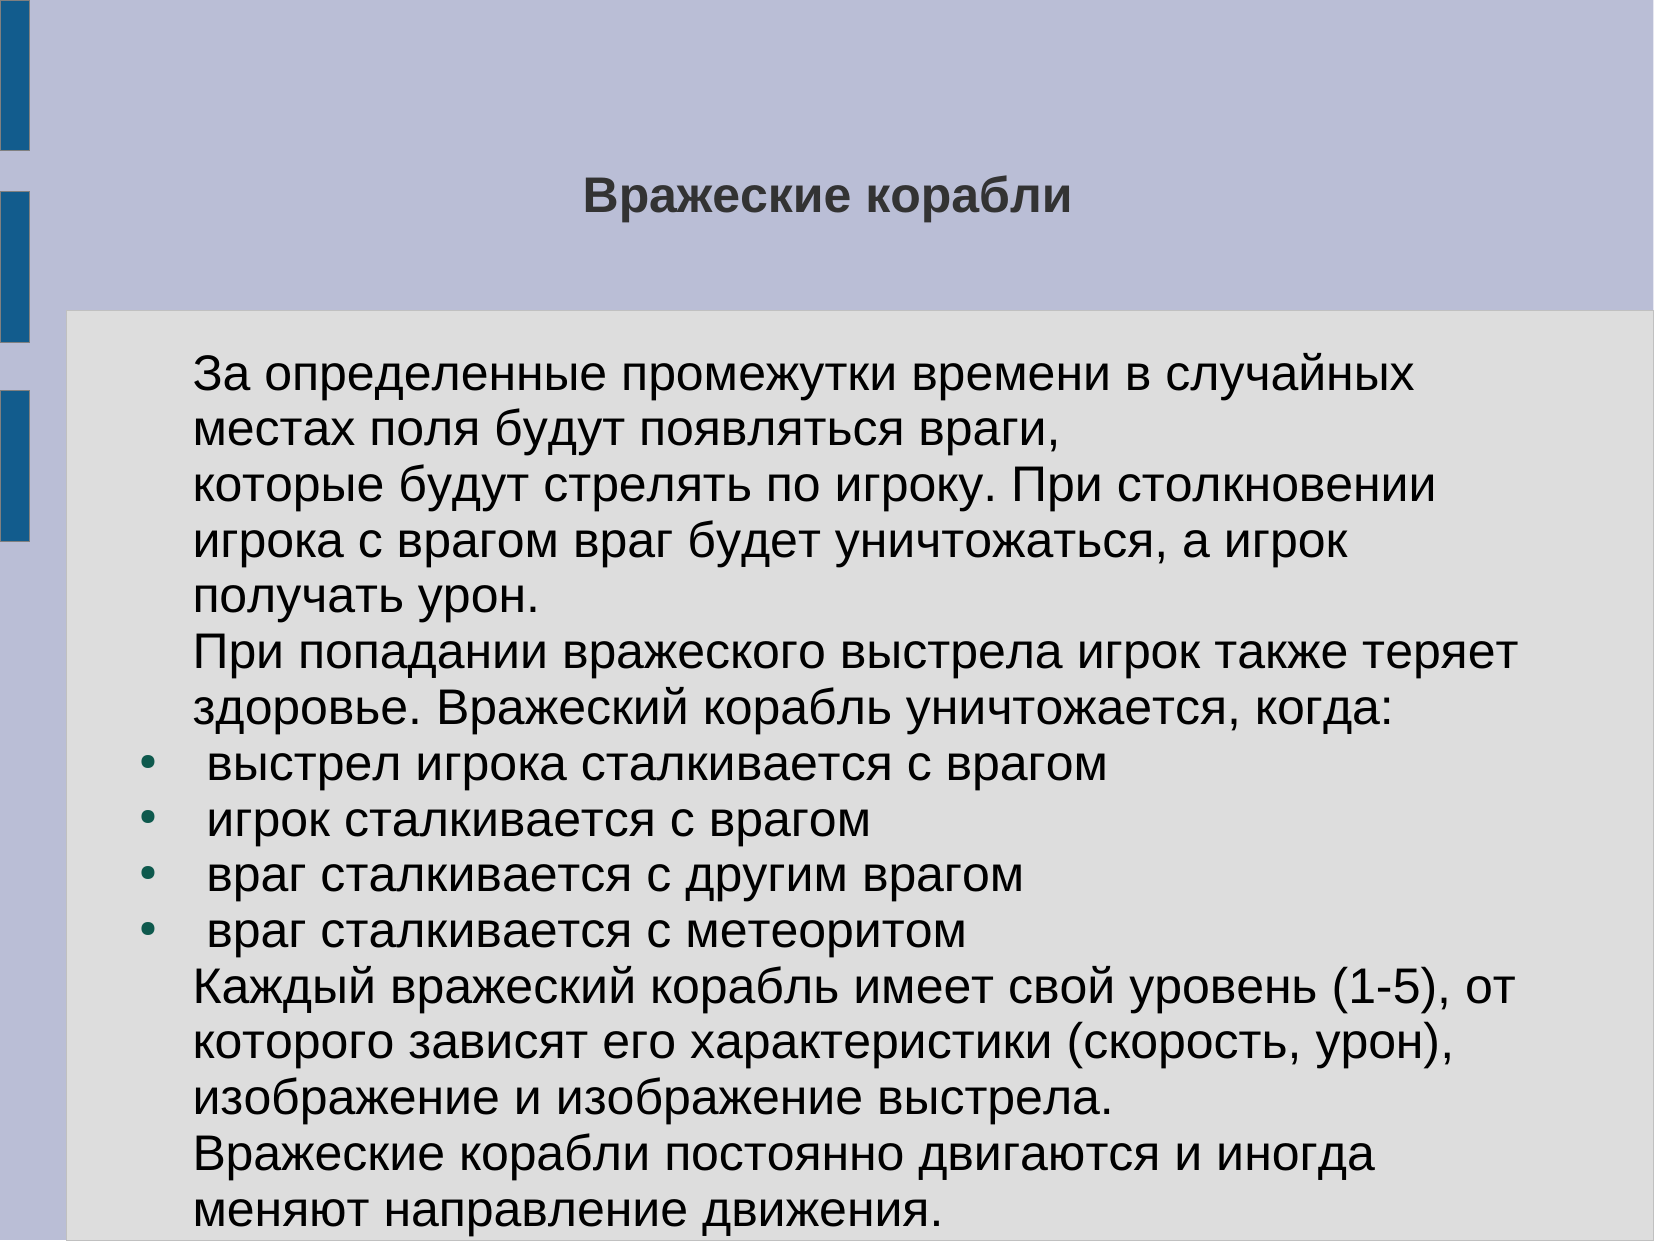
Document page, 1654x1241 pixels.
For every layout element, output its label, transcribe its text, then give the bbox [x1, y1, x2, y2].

list За определенные промежутки времени в случайных местах поля будут появляться враги, которые будут стрелять по игроку. При столкновении игрока с врагом враг будет уничтожаться, а игрок получать урон. При попадании вражеского выстрела игрок также теряет здоровье. Вражеский корабль уничтожается, когда: выстрел игрока сталкивается с врагом игрок сталкивается с врагом враг сталкивается с другим врагом враг сталкивается с метеоритом Каждый вражеский корабль имеет свой уровень (1-5), от которого зависят его характеристики (скорость, урон), изображение и изображение выстрела. Вражеские корабли постоянно двигаются и иногда меняют направление движения. [121, 344, 1534, 1237]
title Вражеские корабли [121, 91, 1534, 299]
